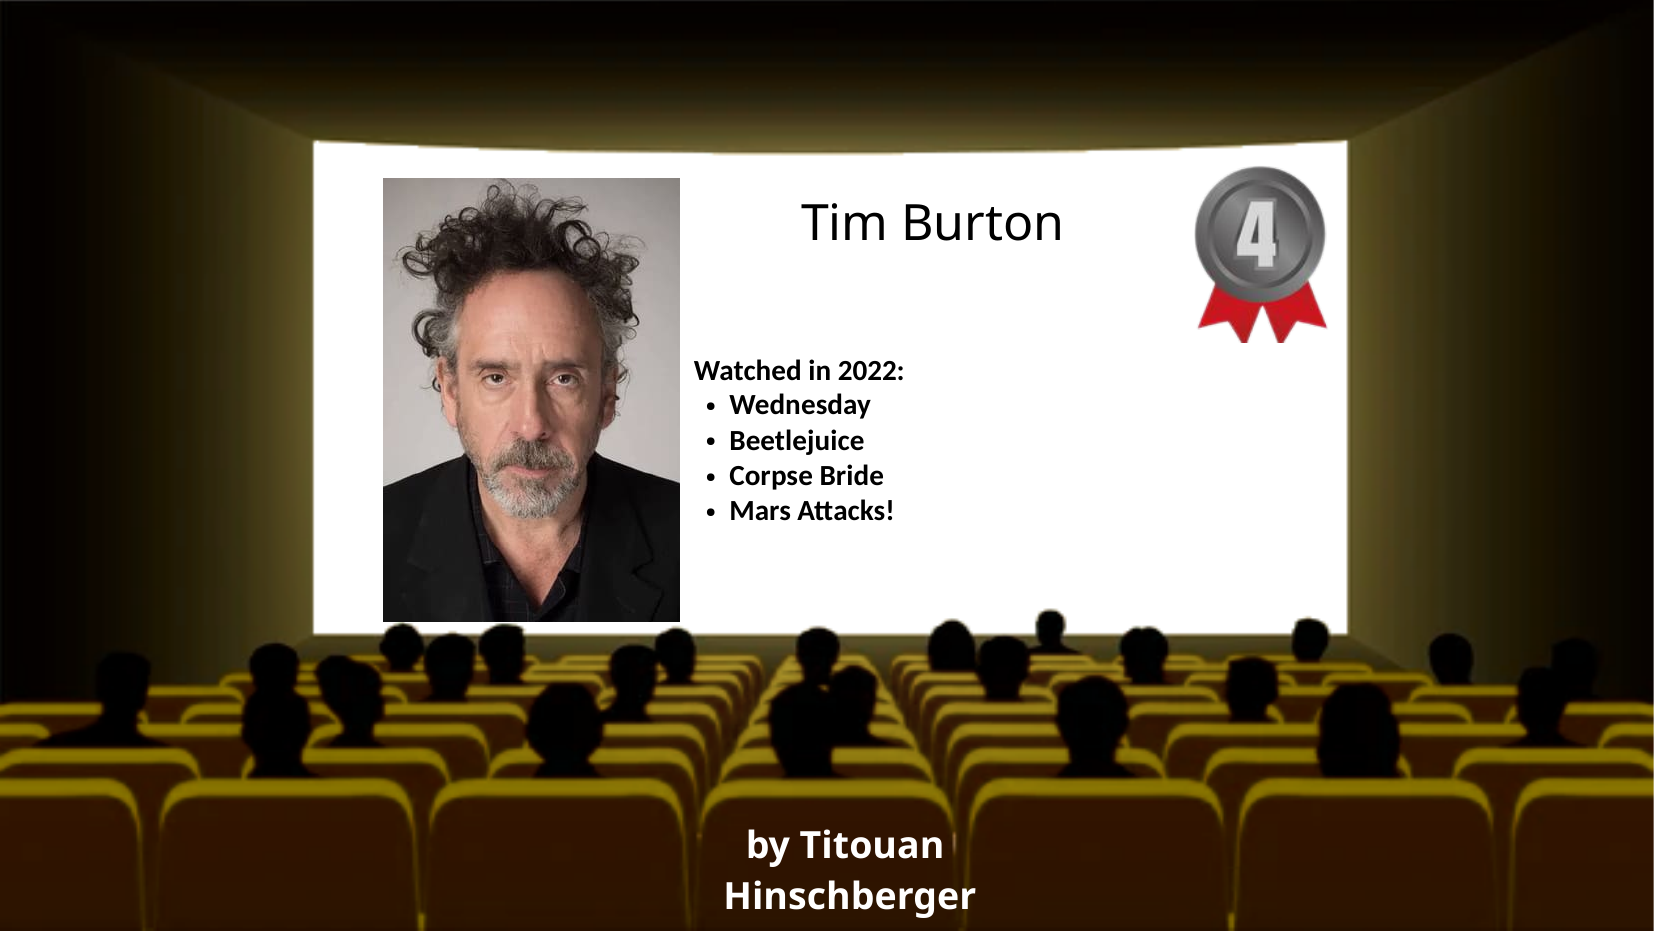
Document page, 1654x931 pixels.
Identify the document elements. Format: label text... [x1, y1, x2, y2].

text_box Tim Burton [680, 179, 1188, 265]
text_box Watched in 2022: Wednesday Beetlejuice Corpse Bride Mars Attacks! [680, 265, 1347, 621]
picture [0, 0, 1654, 931]
